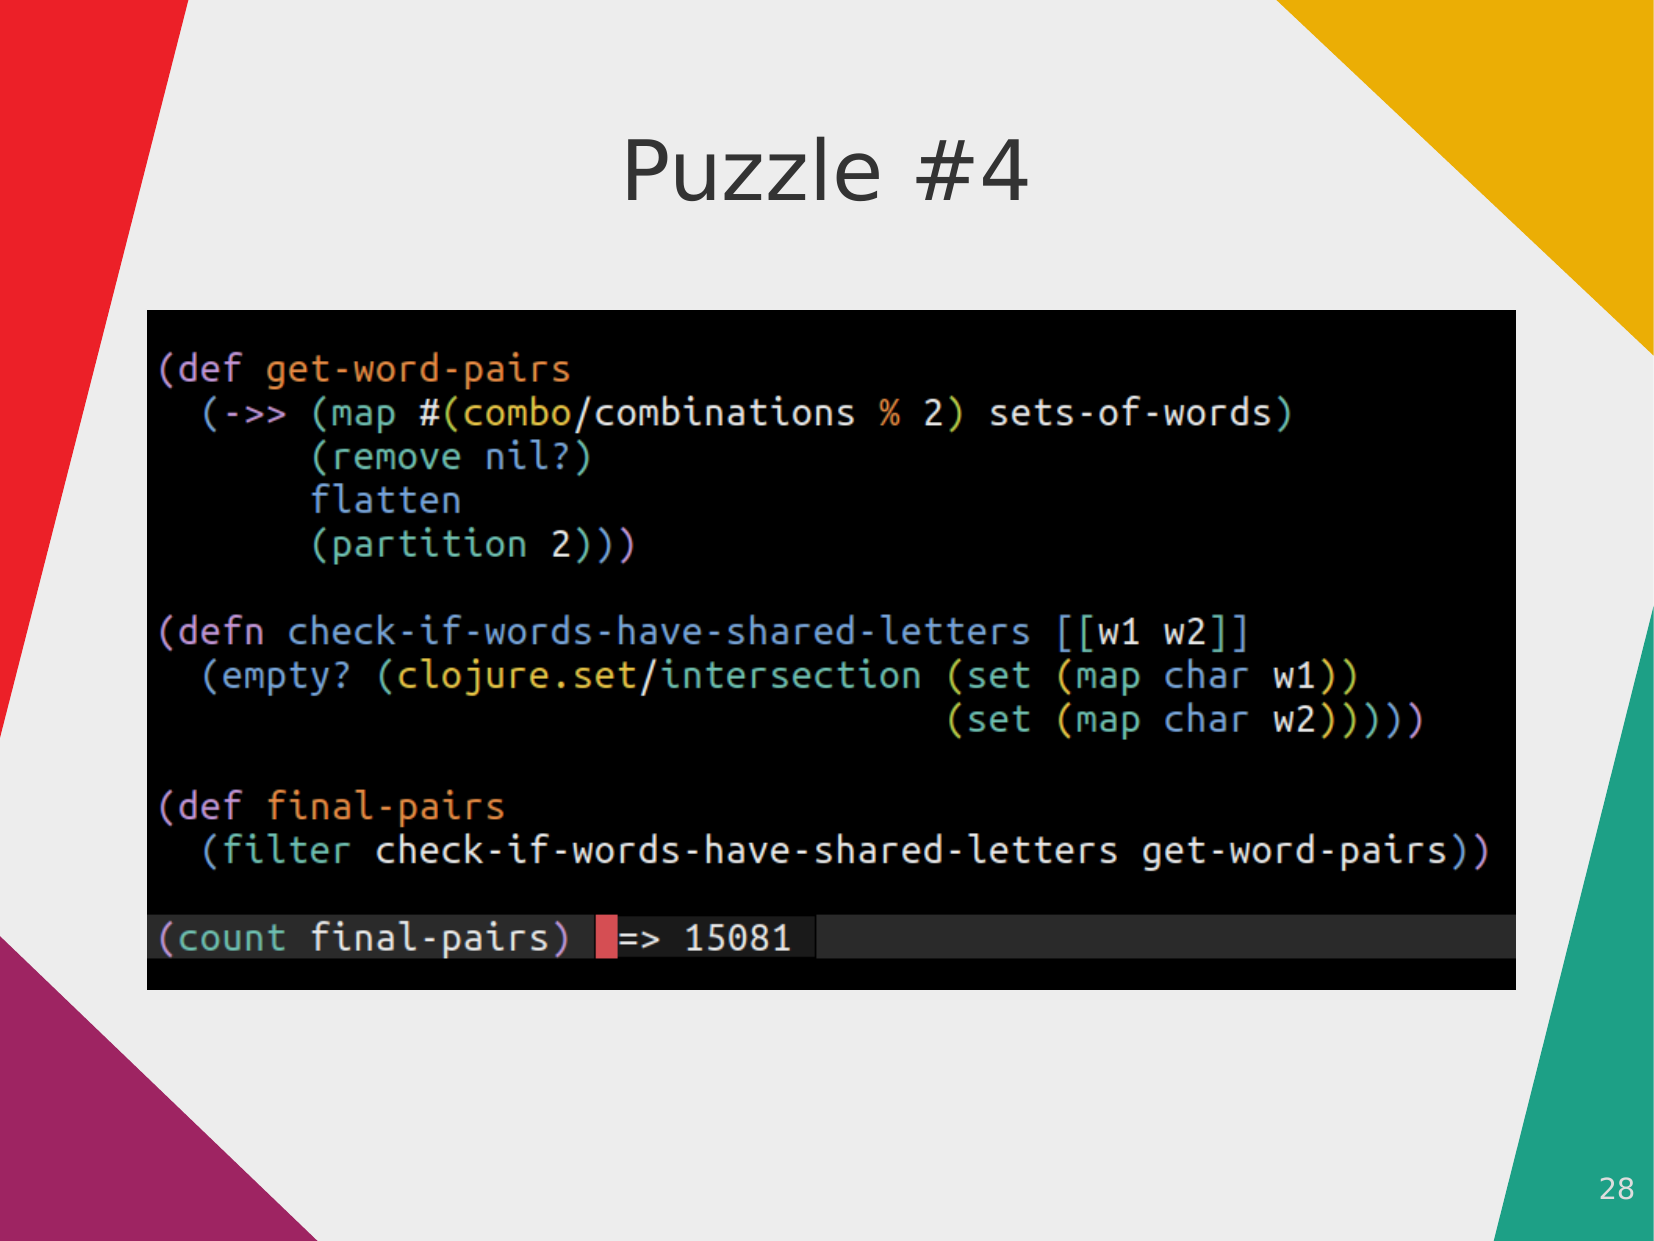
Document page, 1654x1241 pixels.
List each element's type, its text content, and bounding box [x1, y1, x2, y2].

picture [147, 310, 1516, 991]
title Puzzle #4 [114, 73, 1539, 271]
